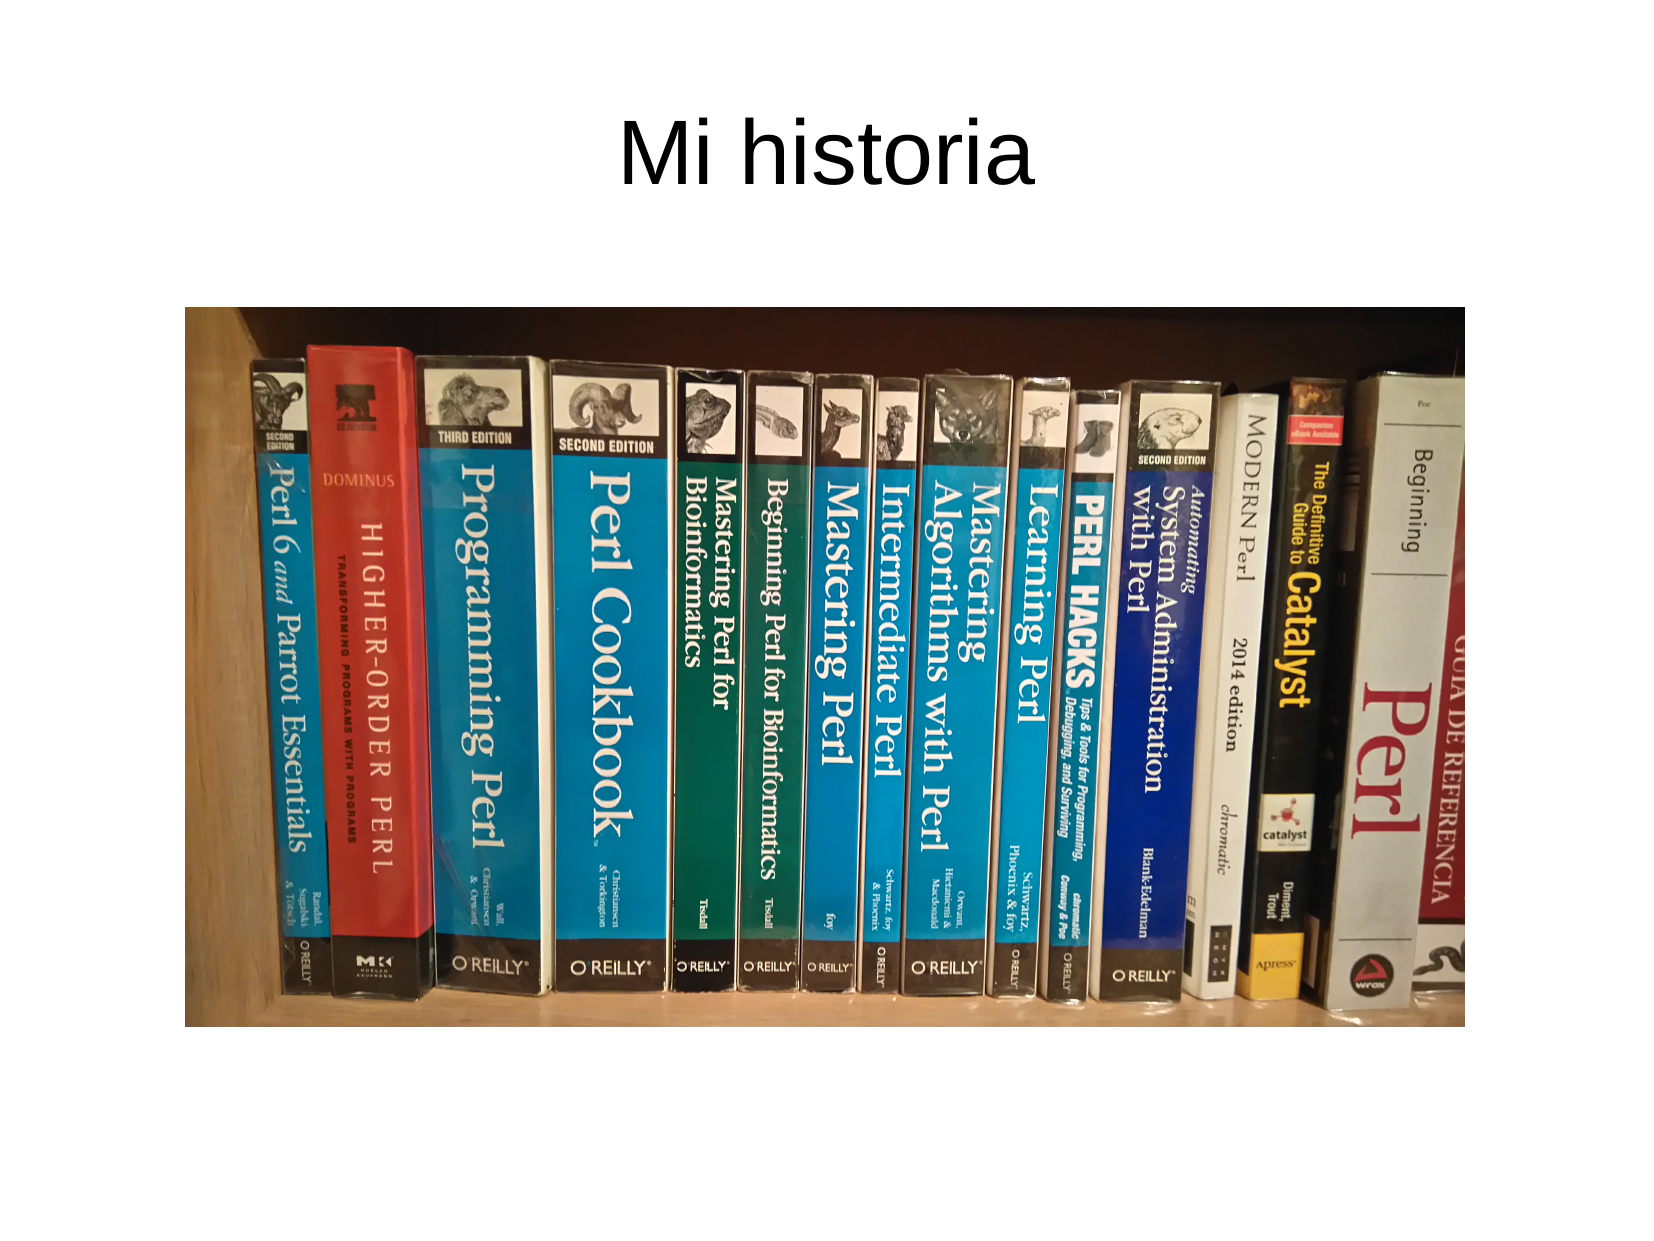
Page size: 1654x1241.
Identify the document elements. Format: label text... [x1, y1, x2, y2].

title Mi historia [82, 49, 1571, 257]
picture [185, 307, 1465, 1027]
